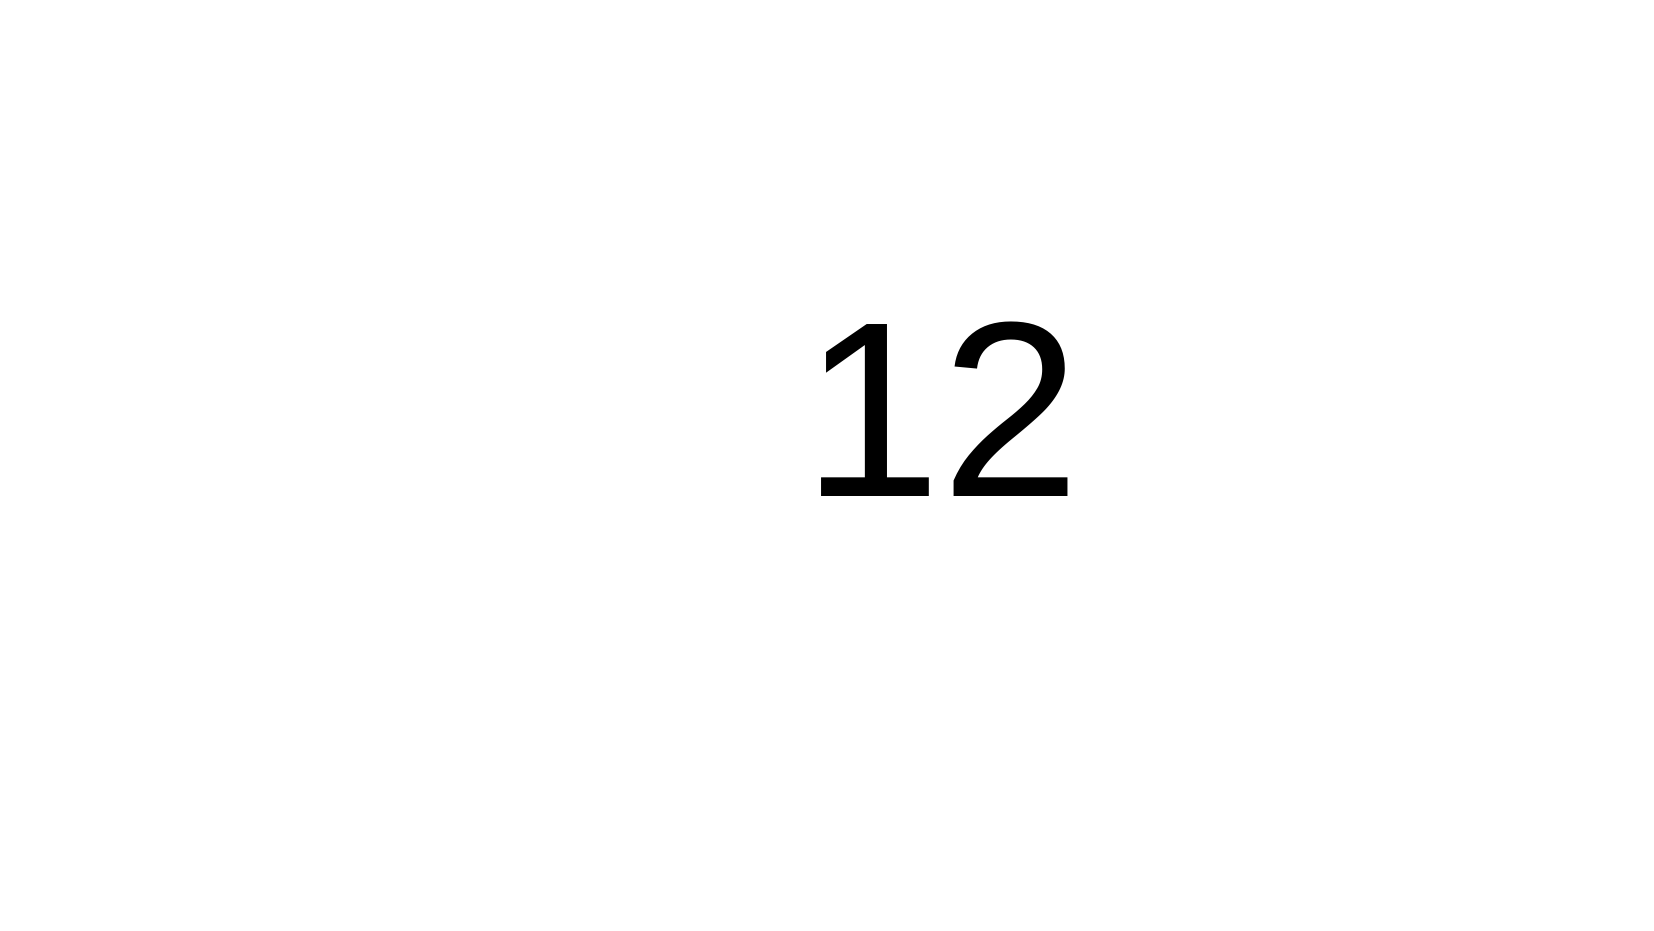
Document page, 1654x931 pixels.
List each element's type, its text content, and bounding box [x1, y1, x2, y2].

title 12 [474, 250, 1409, 571]
